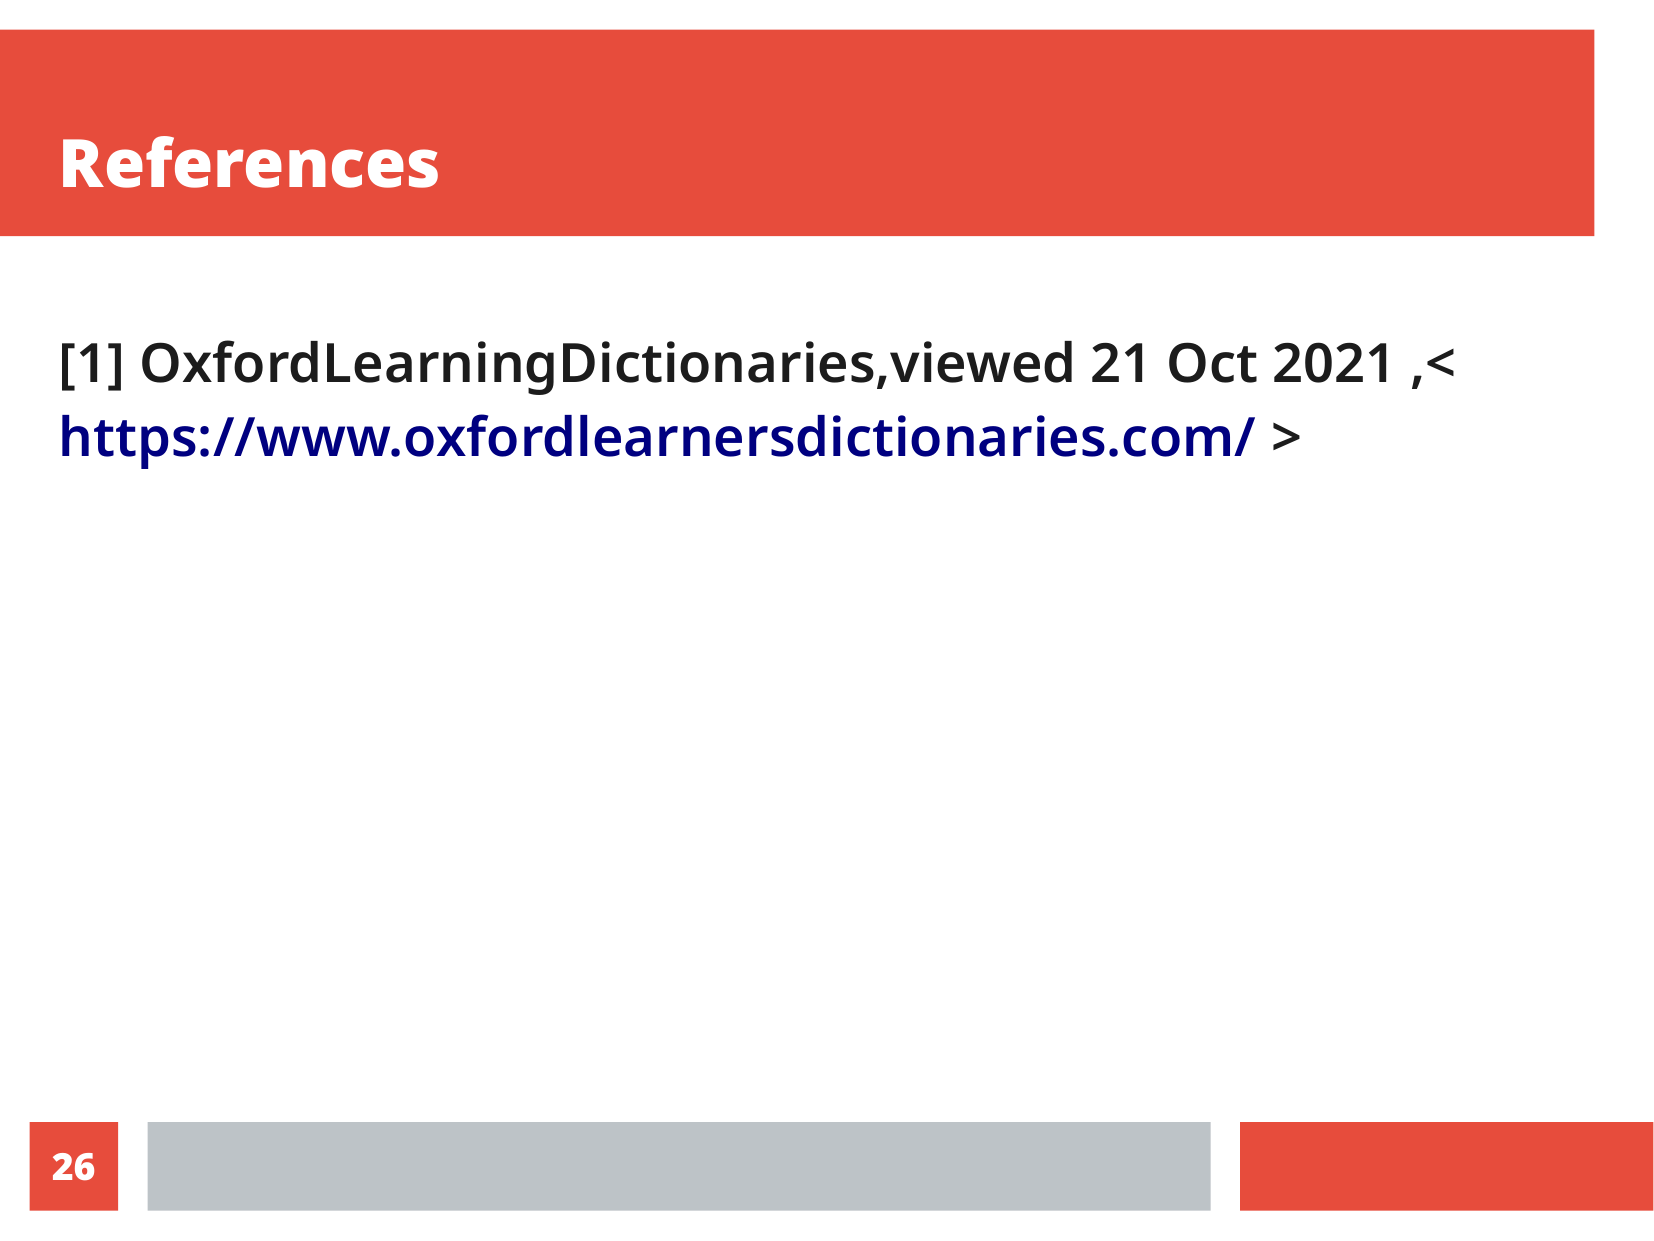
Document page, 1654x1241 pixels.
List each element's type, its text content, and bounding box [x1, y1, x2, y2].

title References [59, 59, 1595, 207]
list [1] OxfordLearningDictionaries,viewed 21 Oct 2021 ,<https://www.oxfordlearnersdictionaries.com/ > [59, 324, 1565, 1093]
